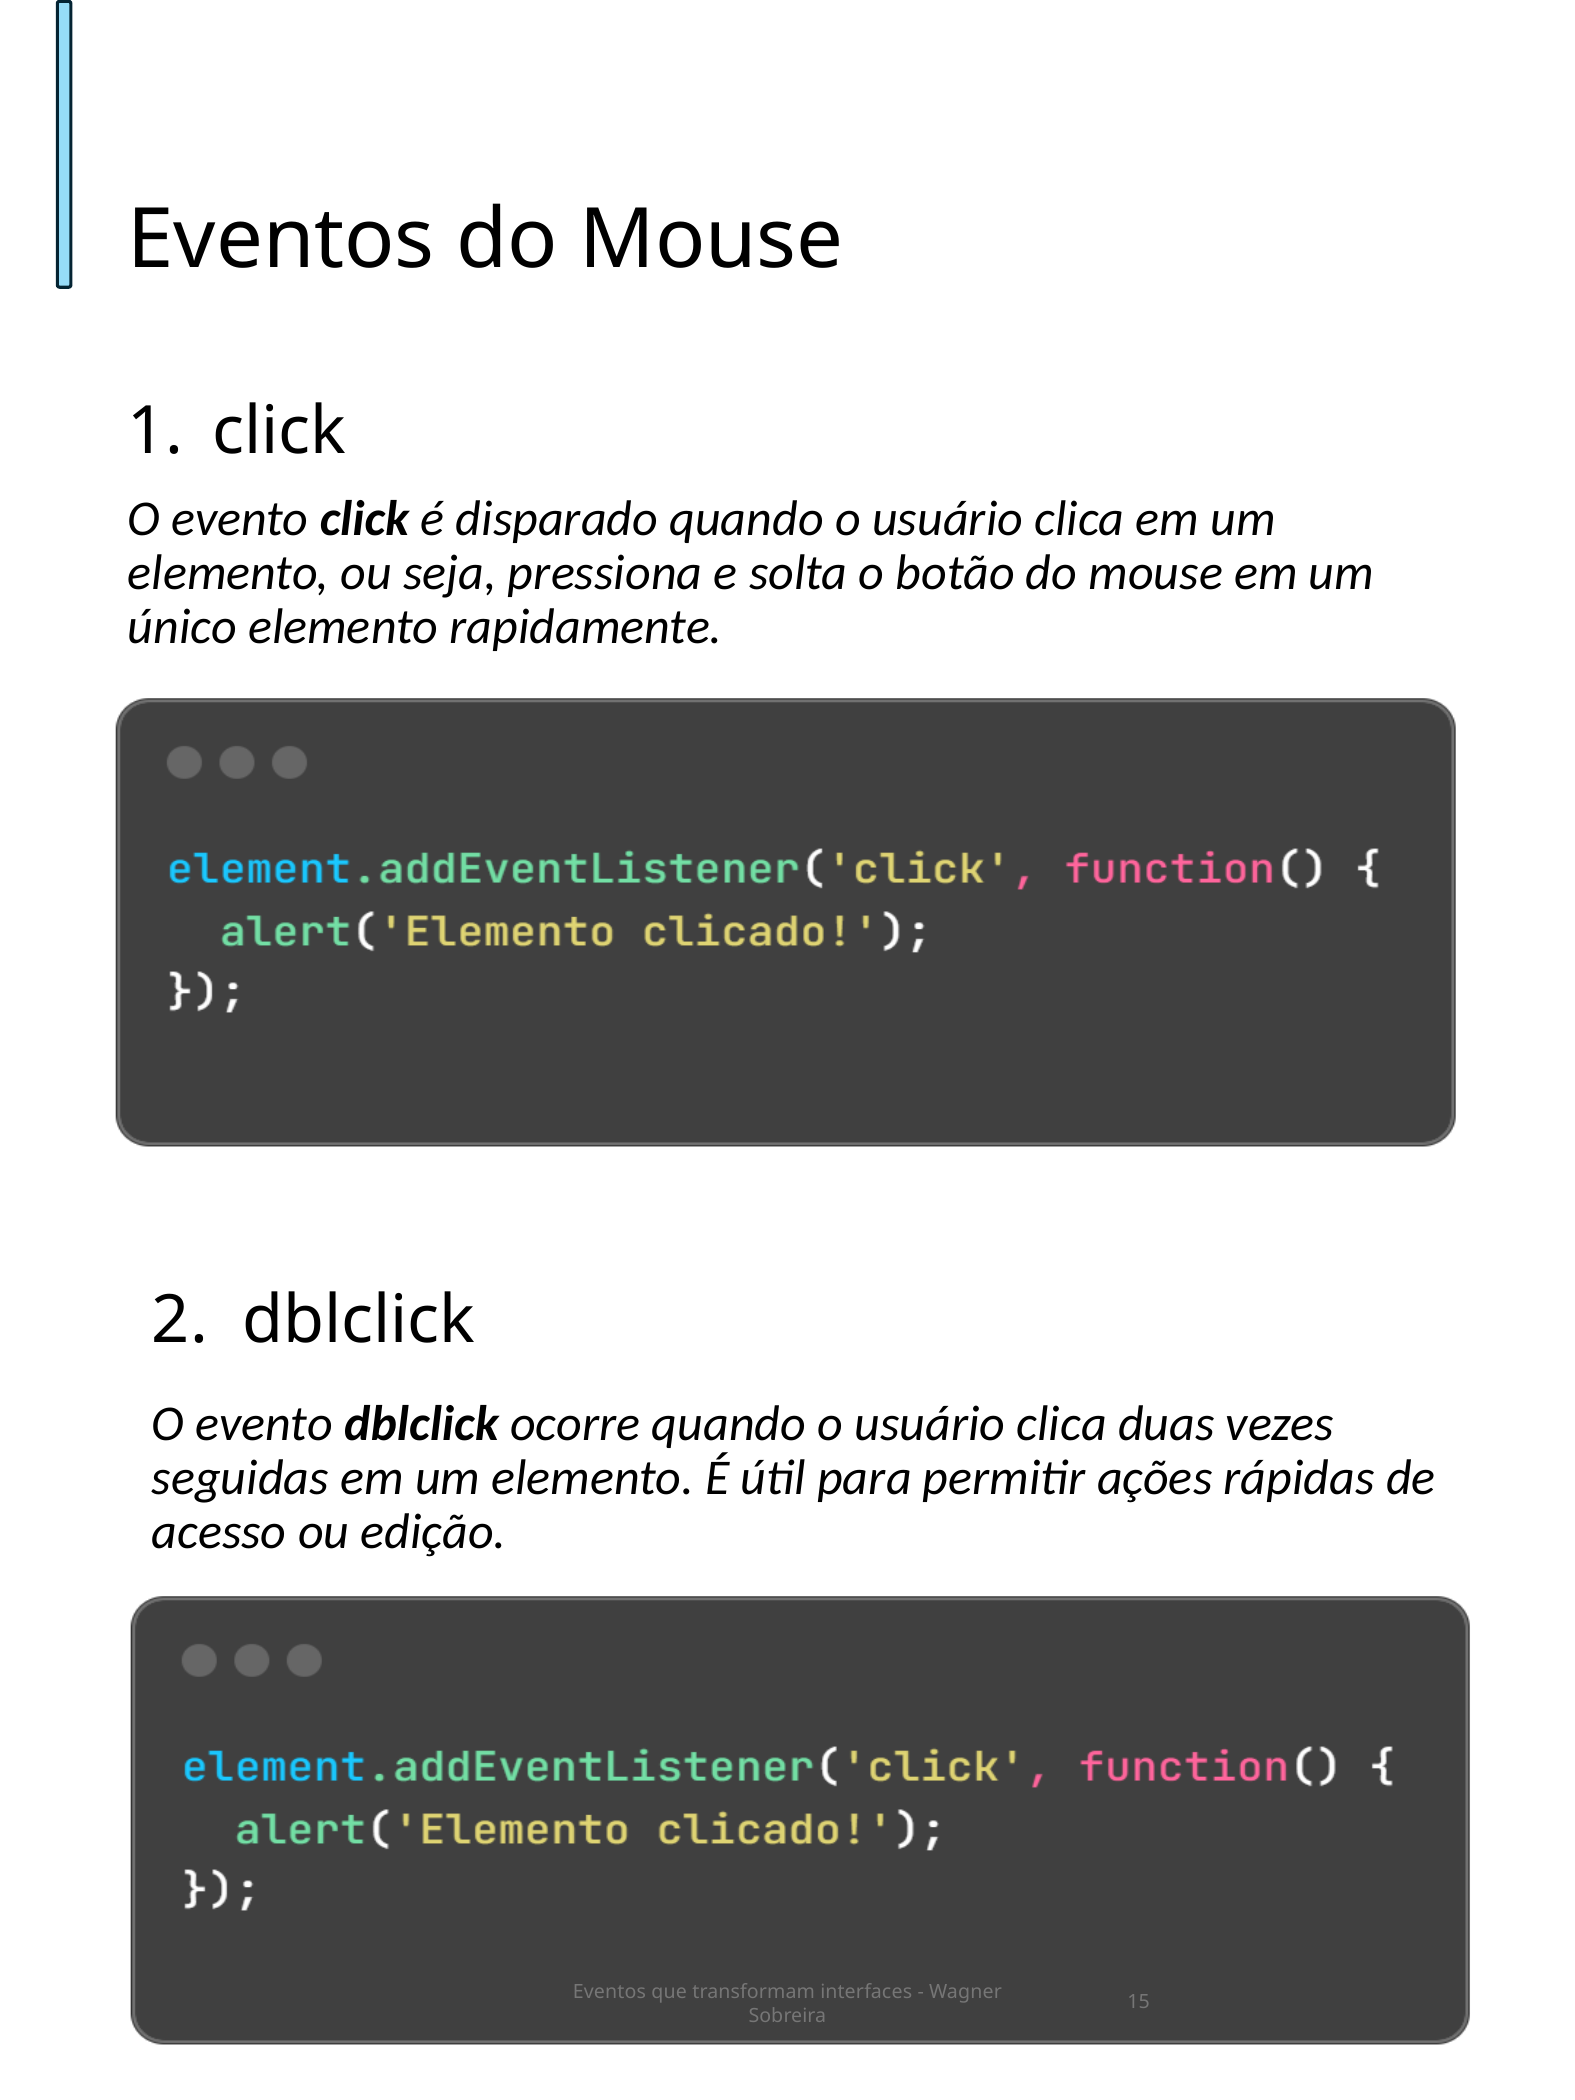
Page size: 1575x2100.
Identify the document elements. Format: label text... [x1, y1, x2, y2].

footer Eventos que transformam interfaces - Wagner Sobreira [521, 1946, 1054, 2059]
text_box Eventos do Mouse [112, 188, 1477, 343]
text_box 2. dblclick [136, 1277, 1502, 1371]
text_box O evento dblclick ocorre quando o usuário clica duas vezes seguidas em um elemento. É útil para permitir ações rápidas de acesso ou edição. [136, 1389, 1502, 1513]
picture [42, 1513, 1562, 2100]
picture [27, 615, 1547, 1230]
text_box [57, 1, 71, 288]
text_box O evento click é disparado quando o usuário clica em um elemento, ou seja, pressiona e solta o botão do mouse em um único elemento rapidamente. [112, 484, 1477, 615]
text_box click [112, 388, 1477, 483]
slide_number 15 [1112, 1946, 1467, 2059]
